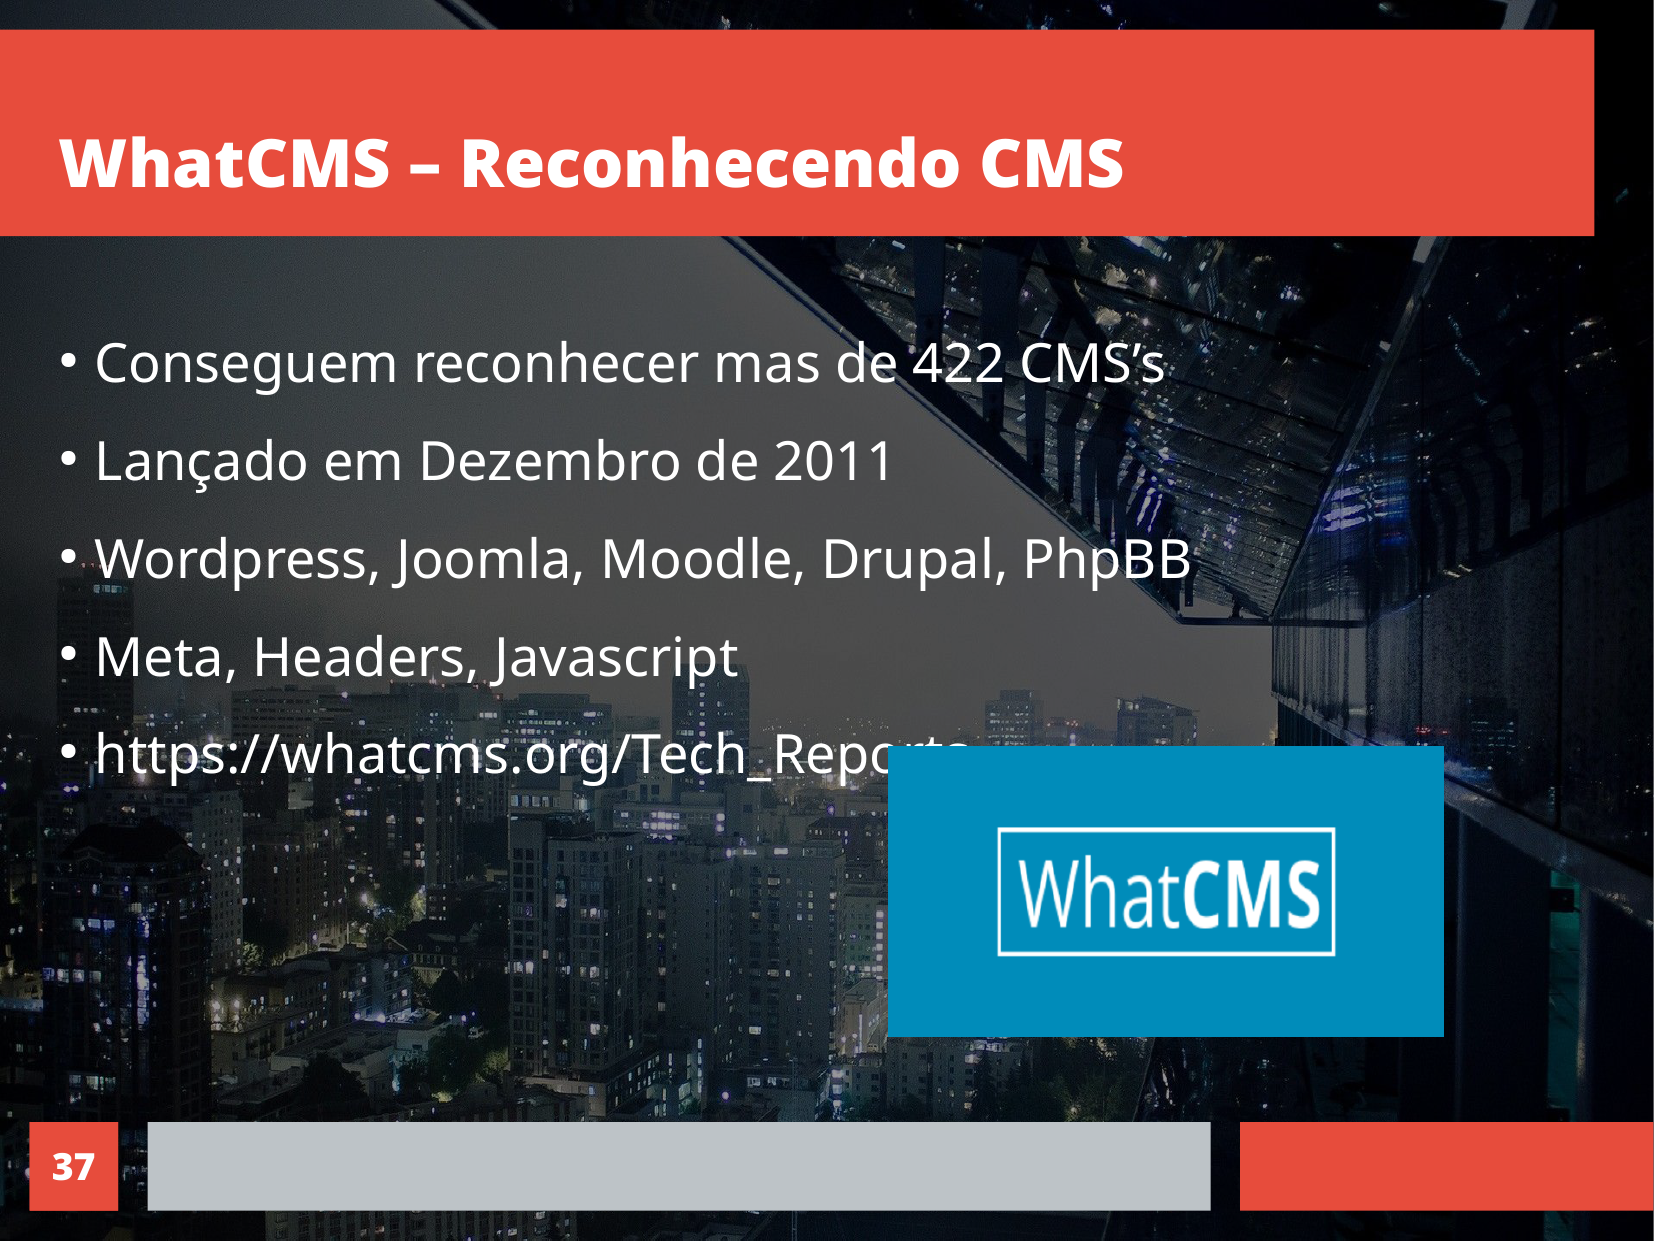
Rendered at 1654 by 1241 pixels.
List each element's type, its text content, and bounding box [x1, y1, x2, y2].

title WhatCMS – Reconhecendo CMS [59, 59, 1595, 207]
list Conseguem reconhecer mas de 422 CMS’s Lançado em Dezembro de 2011 Wordpress, Joomla, Moodle, Drupal, PhpBB Meta, Headers, Javascript https://whatcms.org/Tech_Reports [59, 324, 1565, 1093]
picture [0, 0, 1654, 1241]
